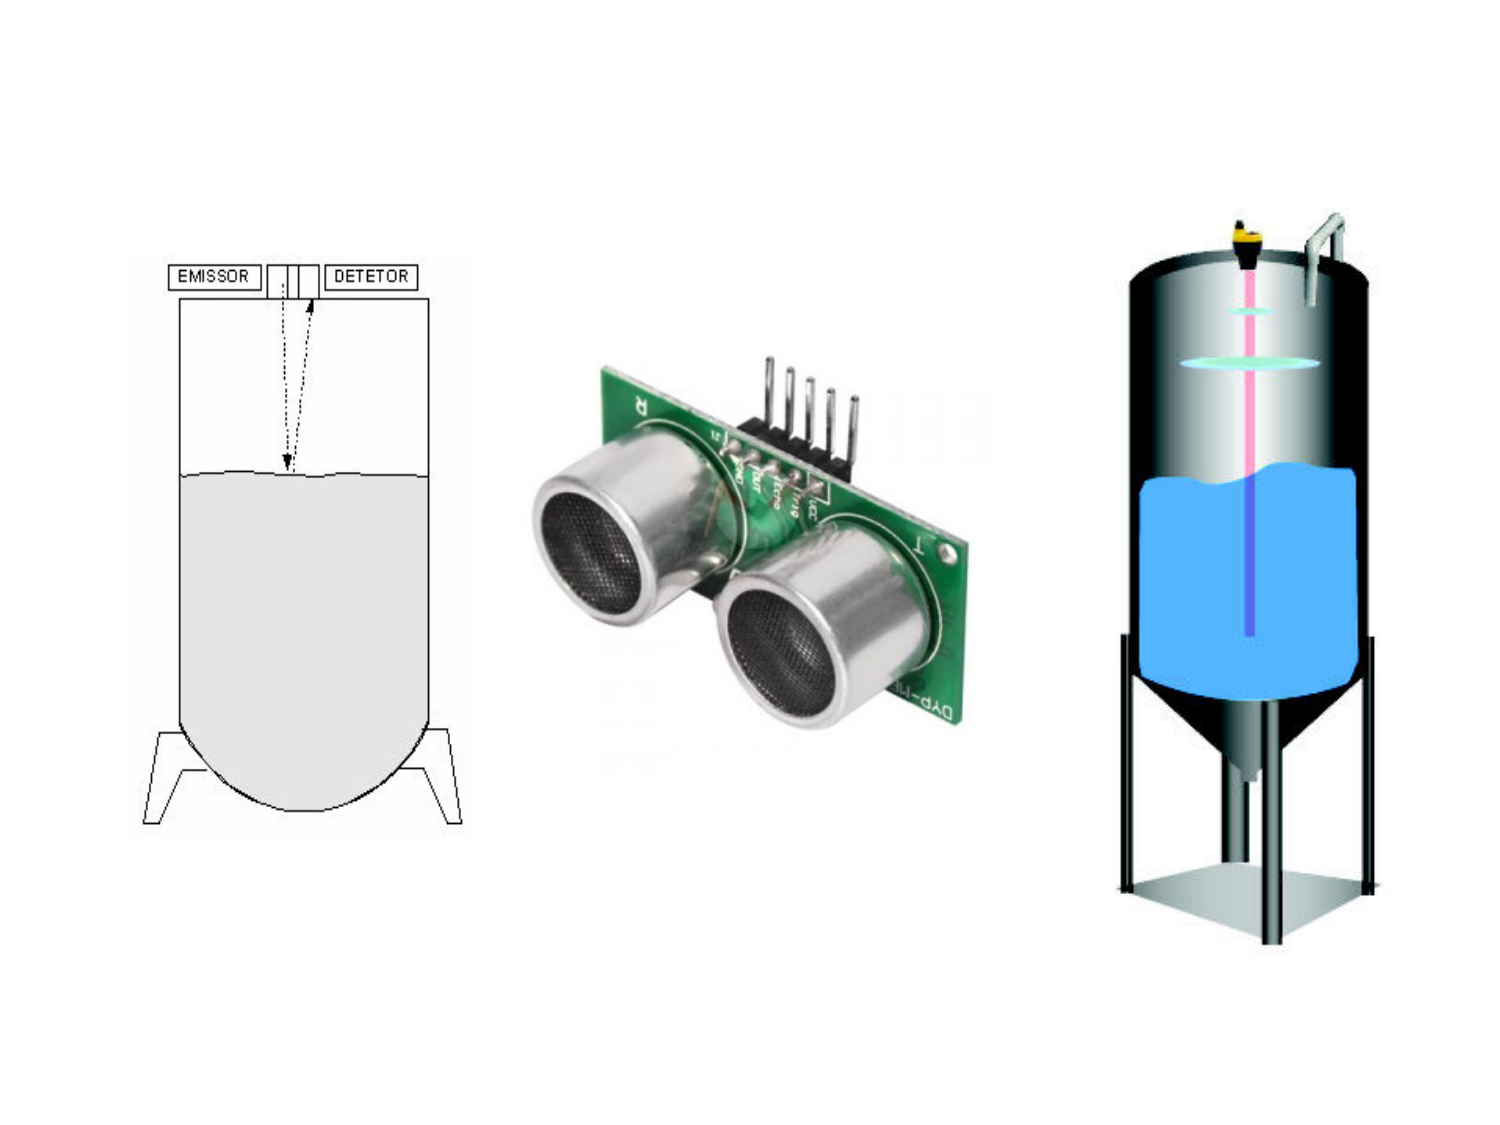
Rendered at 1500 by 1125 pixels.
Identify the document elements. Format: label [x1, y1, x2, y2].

picture [1101, 193, 1396, 961]
picture [126, 254, 991, 839]
